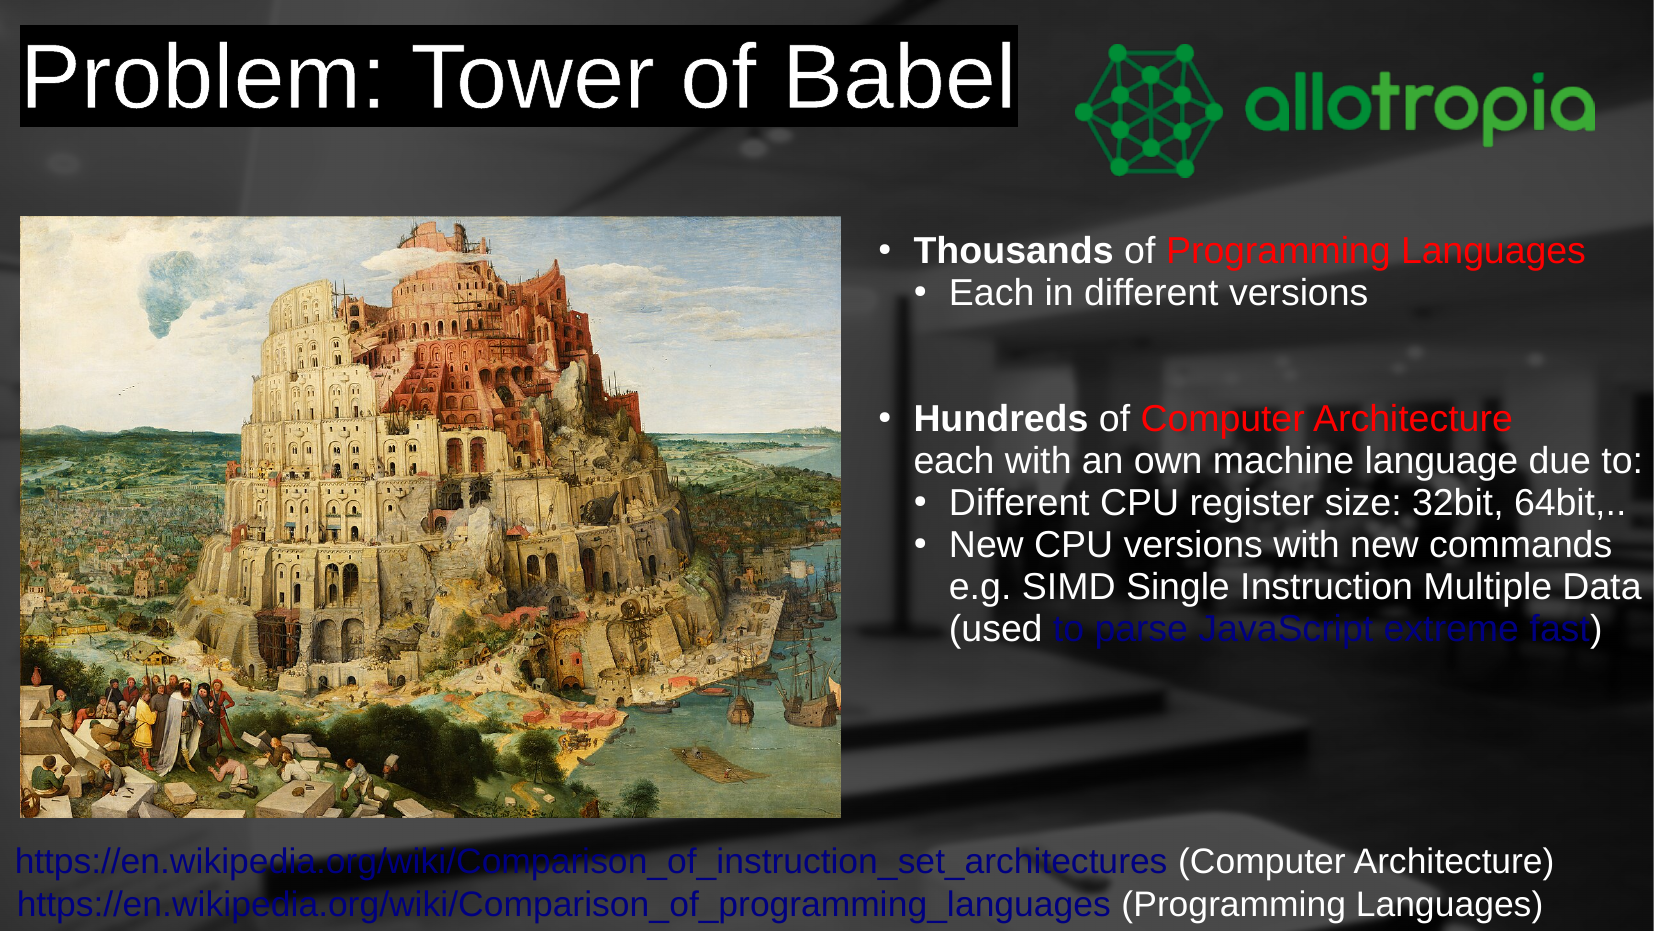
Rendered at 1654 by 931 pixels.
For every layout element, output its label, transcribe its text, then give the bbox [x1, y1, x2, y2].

text_box https://en.wikipedia.org/wiki/Comparison_of_instruction_set_architectures (Computer Architecture) [0, 833, 1651, 889]
title Problem: Tower of Babel [19, 2, 1172, 151]
text_box https://en.wikipedia.org/wiki/Comparison_of_programming_languages (Programming Languages) [2, 876, 1653, 931]
text_box Thousands of Programming Languages Each in different versions Hundreds of Computer Architecture each with an own machine language due to: Different CPU register size: 32bit, 64bit,.. New CPU versions with new commands e.g. SIMD Single Instruction Multiple Data (used to parse JavaScript extreme fast) [863, 222, 1654, 657]
picture [0, 0, 1654, 931]
